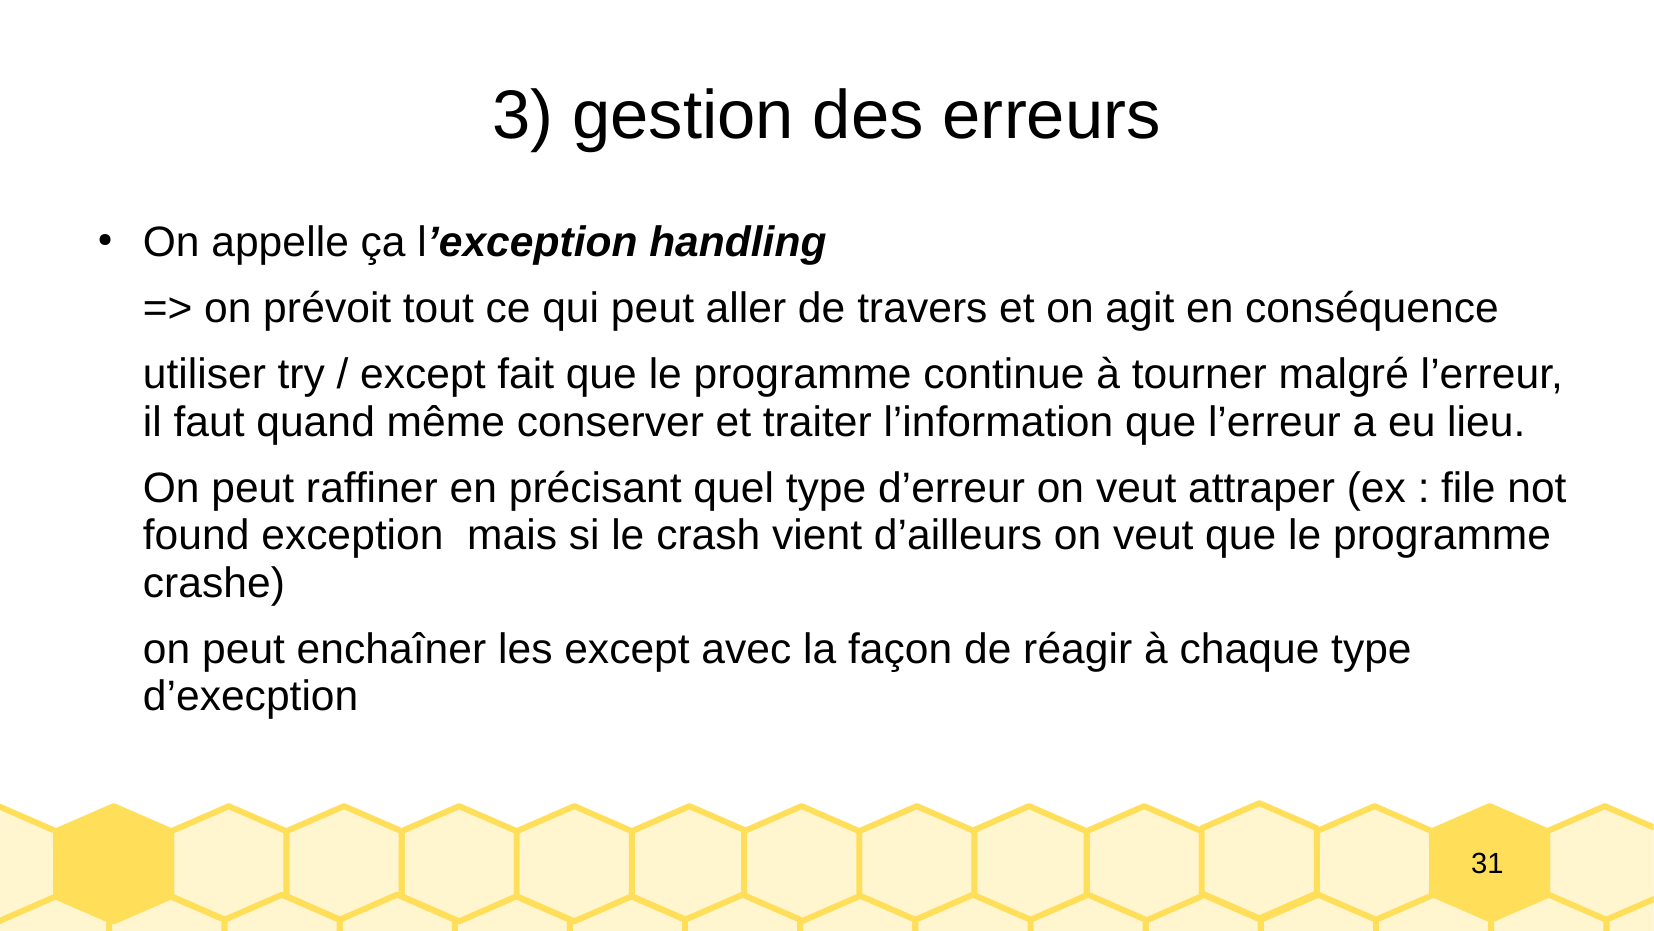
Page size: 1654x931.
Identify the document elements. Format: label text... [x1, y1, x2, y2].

list On appelle ça l’exception handling => on prévoit tout ce qui peut aller de travers et on agit en conséquence utiliser try / except fait que le programme continue à tourner malgré l’erreur, il faut quand même conserver et traiter l’information que l’erreur a eu lieu. On peut raffiner en précisant quel type d’erreur on veut attraper (ex : file not found exception mais si le crash vient d’ailleurs on veut que le programme crashe) on peut enchaîner les except avec la façon de réagir à chaque type d’execption [82, 217, 1571, 758]
title 3) gestion des erreurs [82, 37, 1571, 193]
